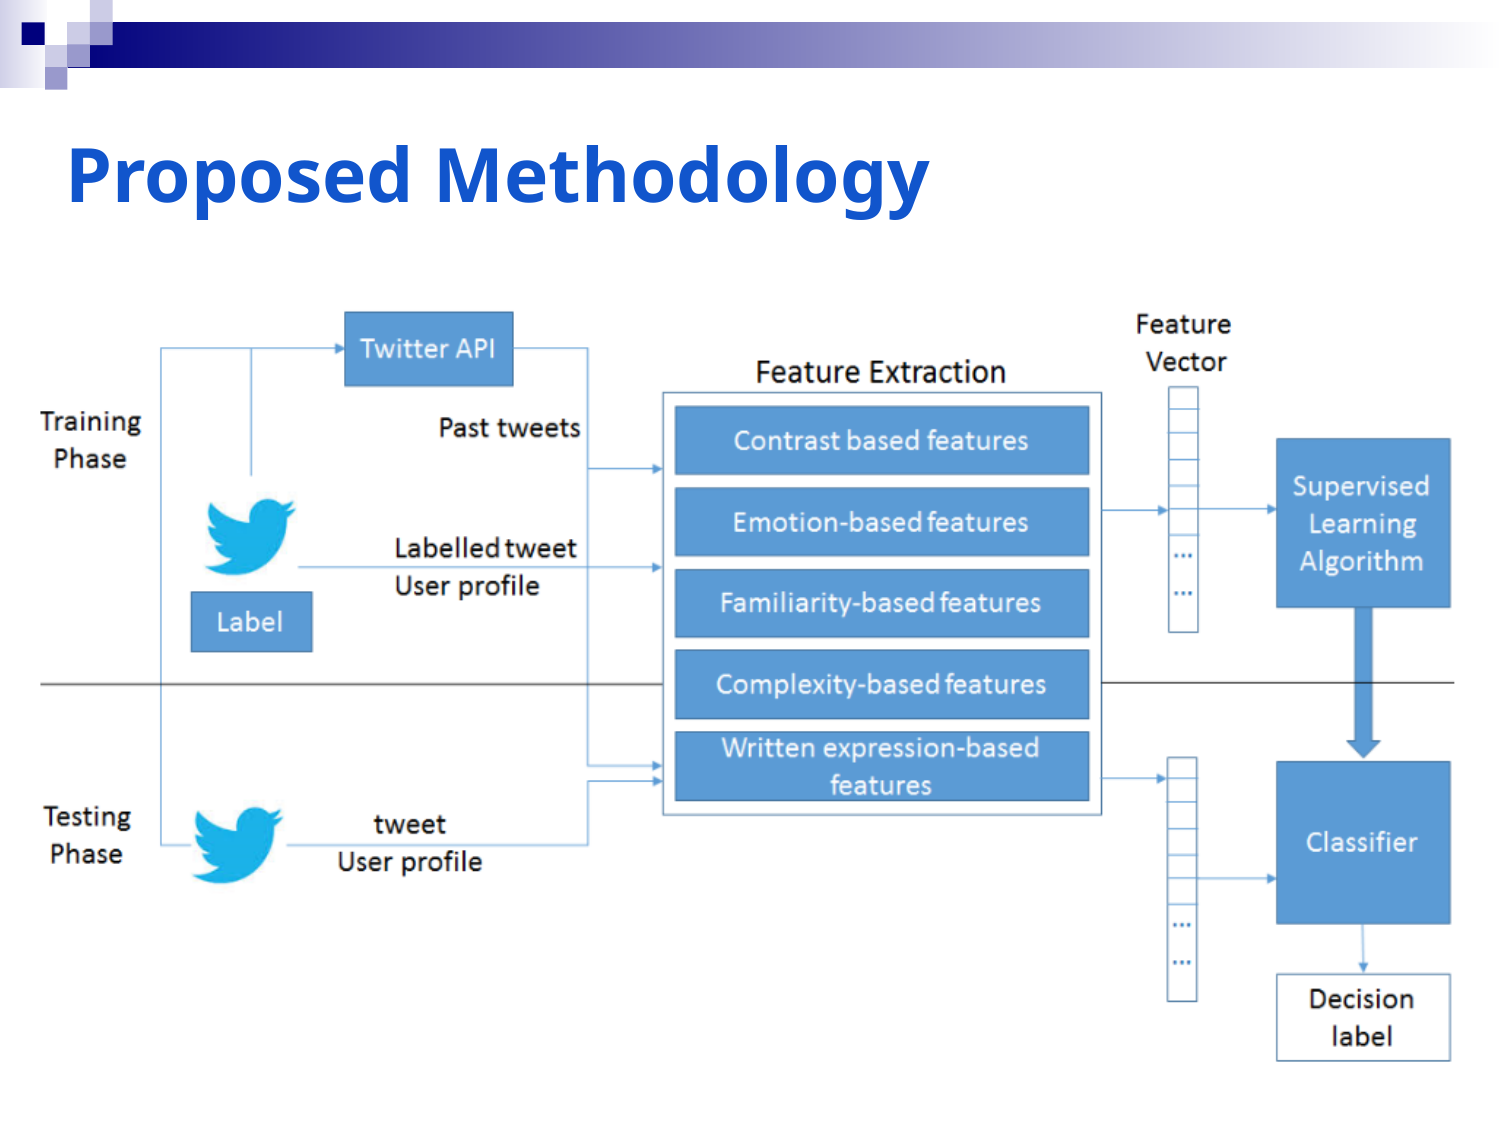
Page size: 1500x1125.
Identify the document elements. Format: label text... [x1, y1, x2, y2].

text_box Proposed Methodology [50, 119, 1394, 258]
picture [28, 285, 1472, 1108]
